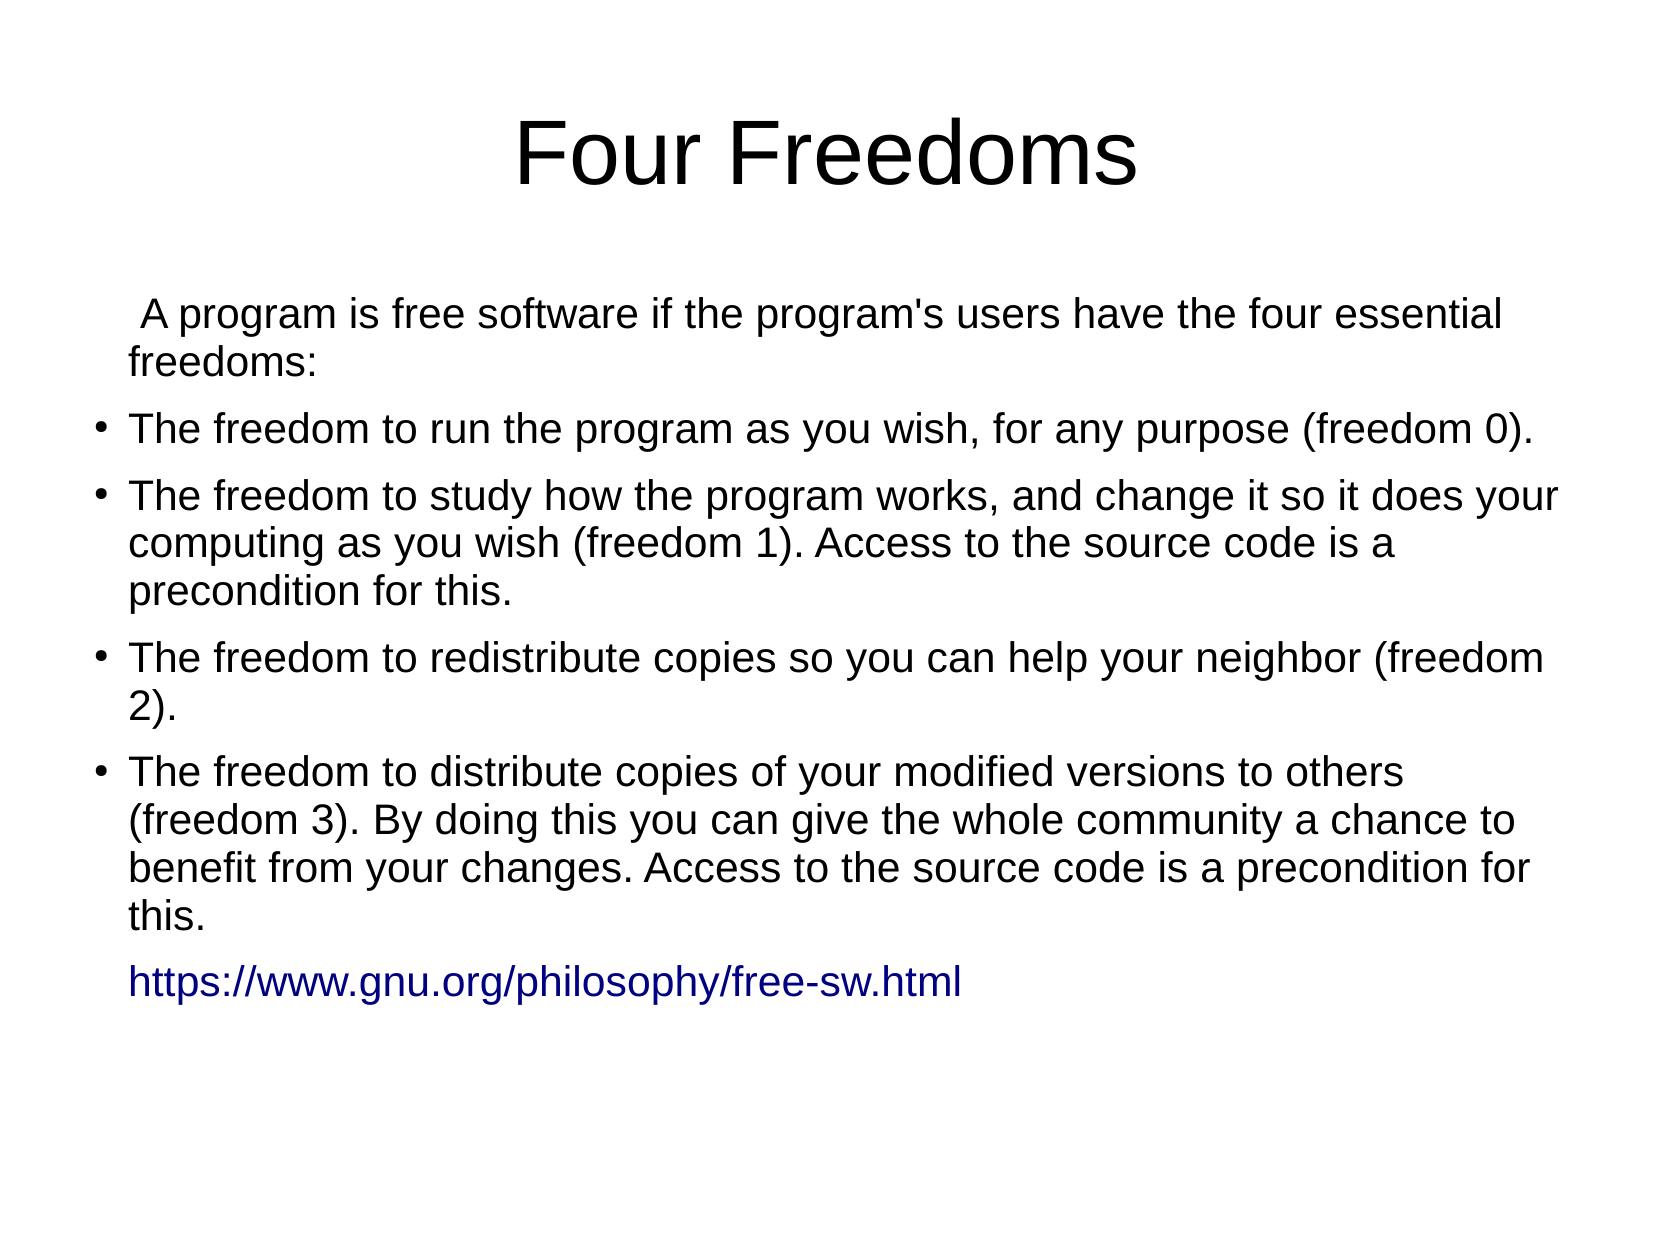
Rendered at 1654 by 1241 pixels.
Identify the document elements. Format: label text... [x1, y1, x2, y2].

list A program is free software if the program's users have the four essential freedoms: The freedom to run the program as you wish, for any purpose (freedom 0). The freedom to study how the program works, and change it so it does your computing as you wish (freedom 1). Access to the source code is a precondition for this. The freedom to redistribute copies so you can help your neighbor (freedom 2). The freedom to distribute copies of your modified versions to others (freedom 3). By doing this you can give the whole community a chance to benefit from your changes. Access to the source code is a precondition for this. https://www.gnu.org/philosophy/free-sw.html [82, 290, 1571, 1010]
title Four Freedoms [82, 49, 1571, 257]
